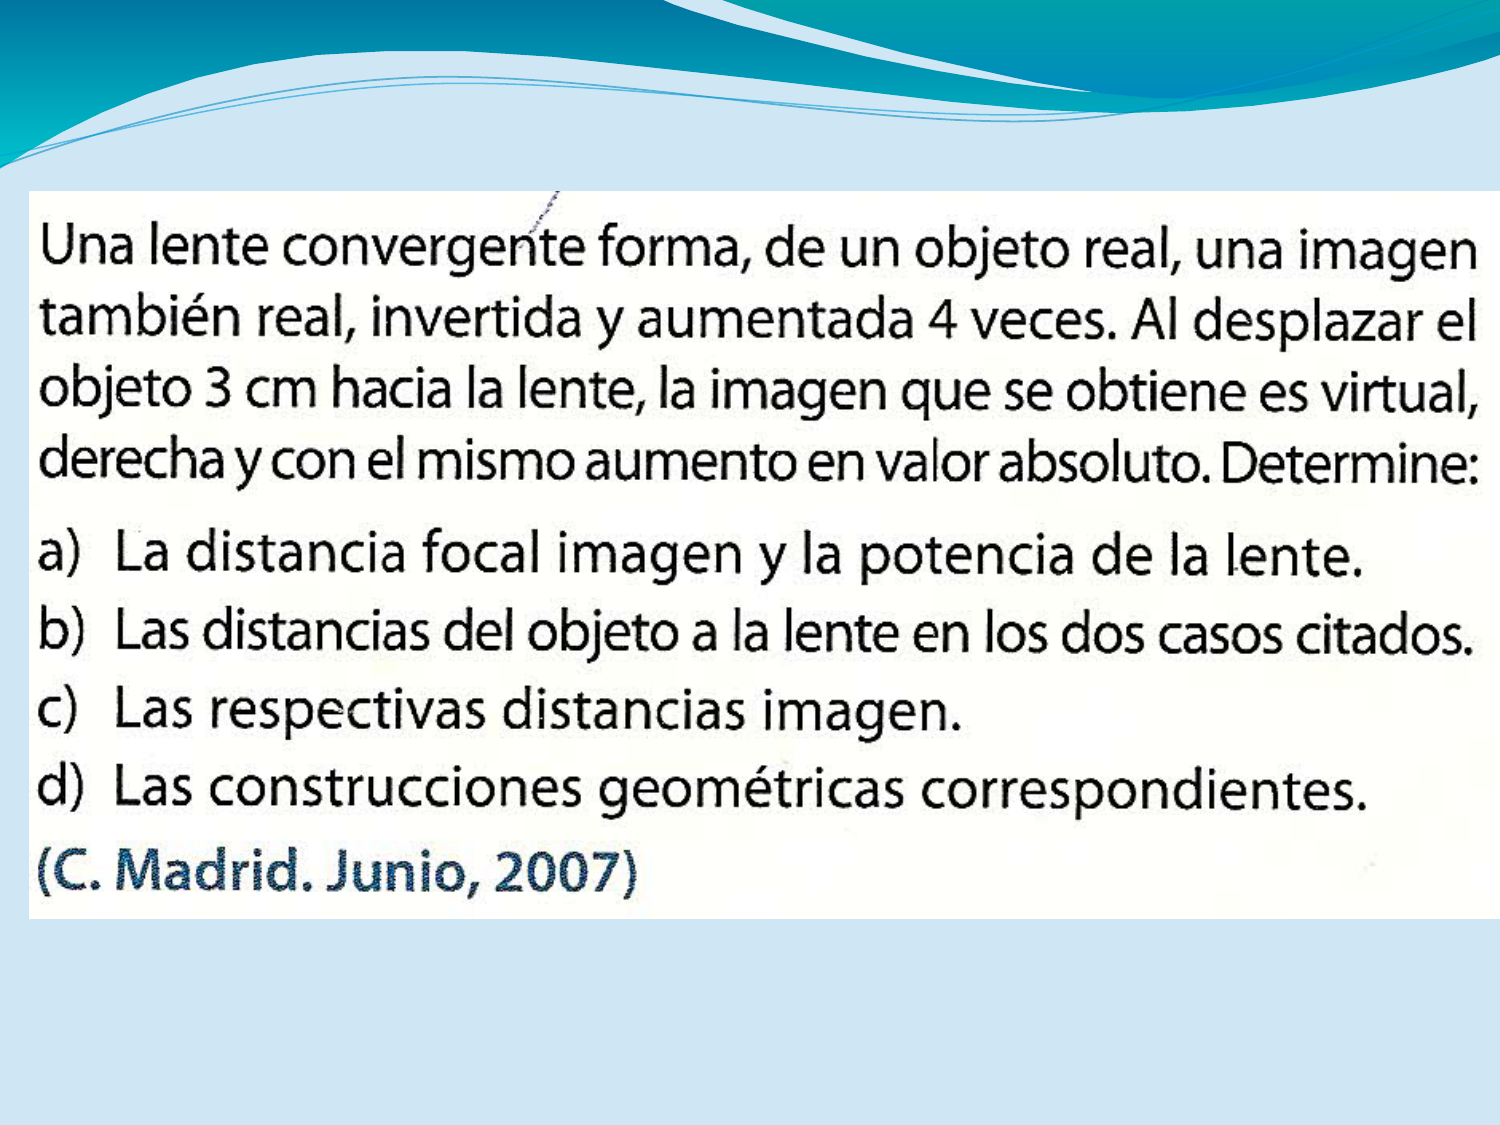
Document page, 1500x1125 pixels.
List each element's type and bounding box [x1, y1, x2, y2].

picture [29, 191, 1500, 919]
